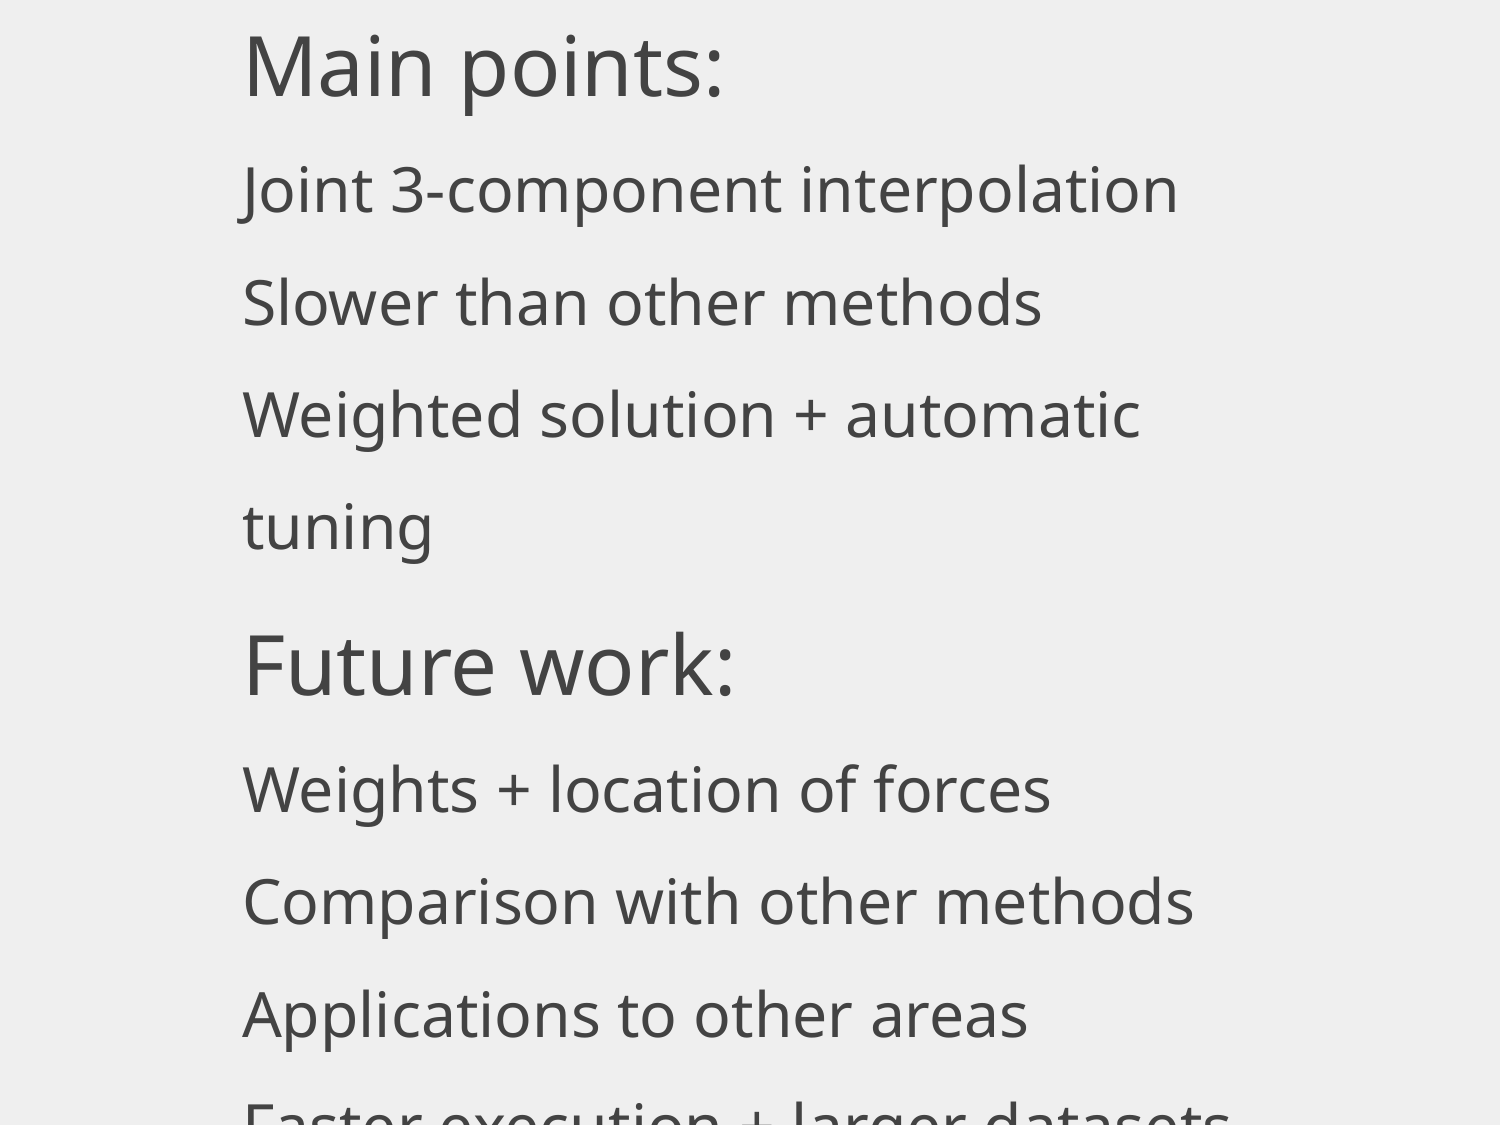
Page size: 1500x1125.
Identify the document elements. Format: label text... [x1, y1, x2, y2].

title Main points: Joint 3-component interpolation Slower than other methods Weighted solution + automatic tuning Future work: Weights + location of forces Comparison with other methods Applications to other areas Faster execution + larger datasets [227, 83, 1273, 1042]
